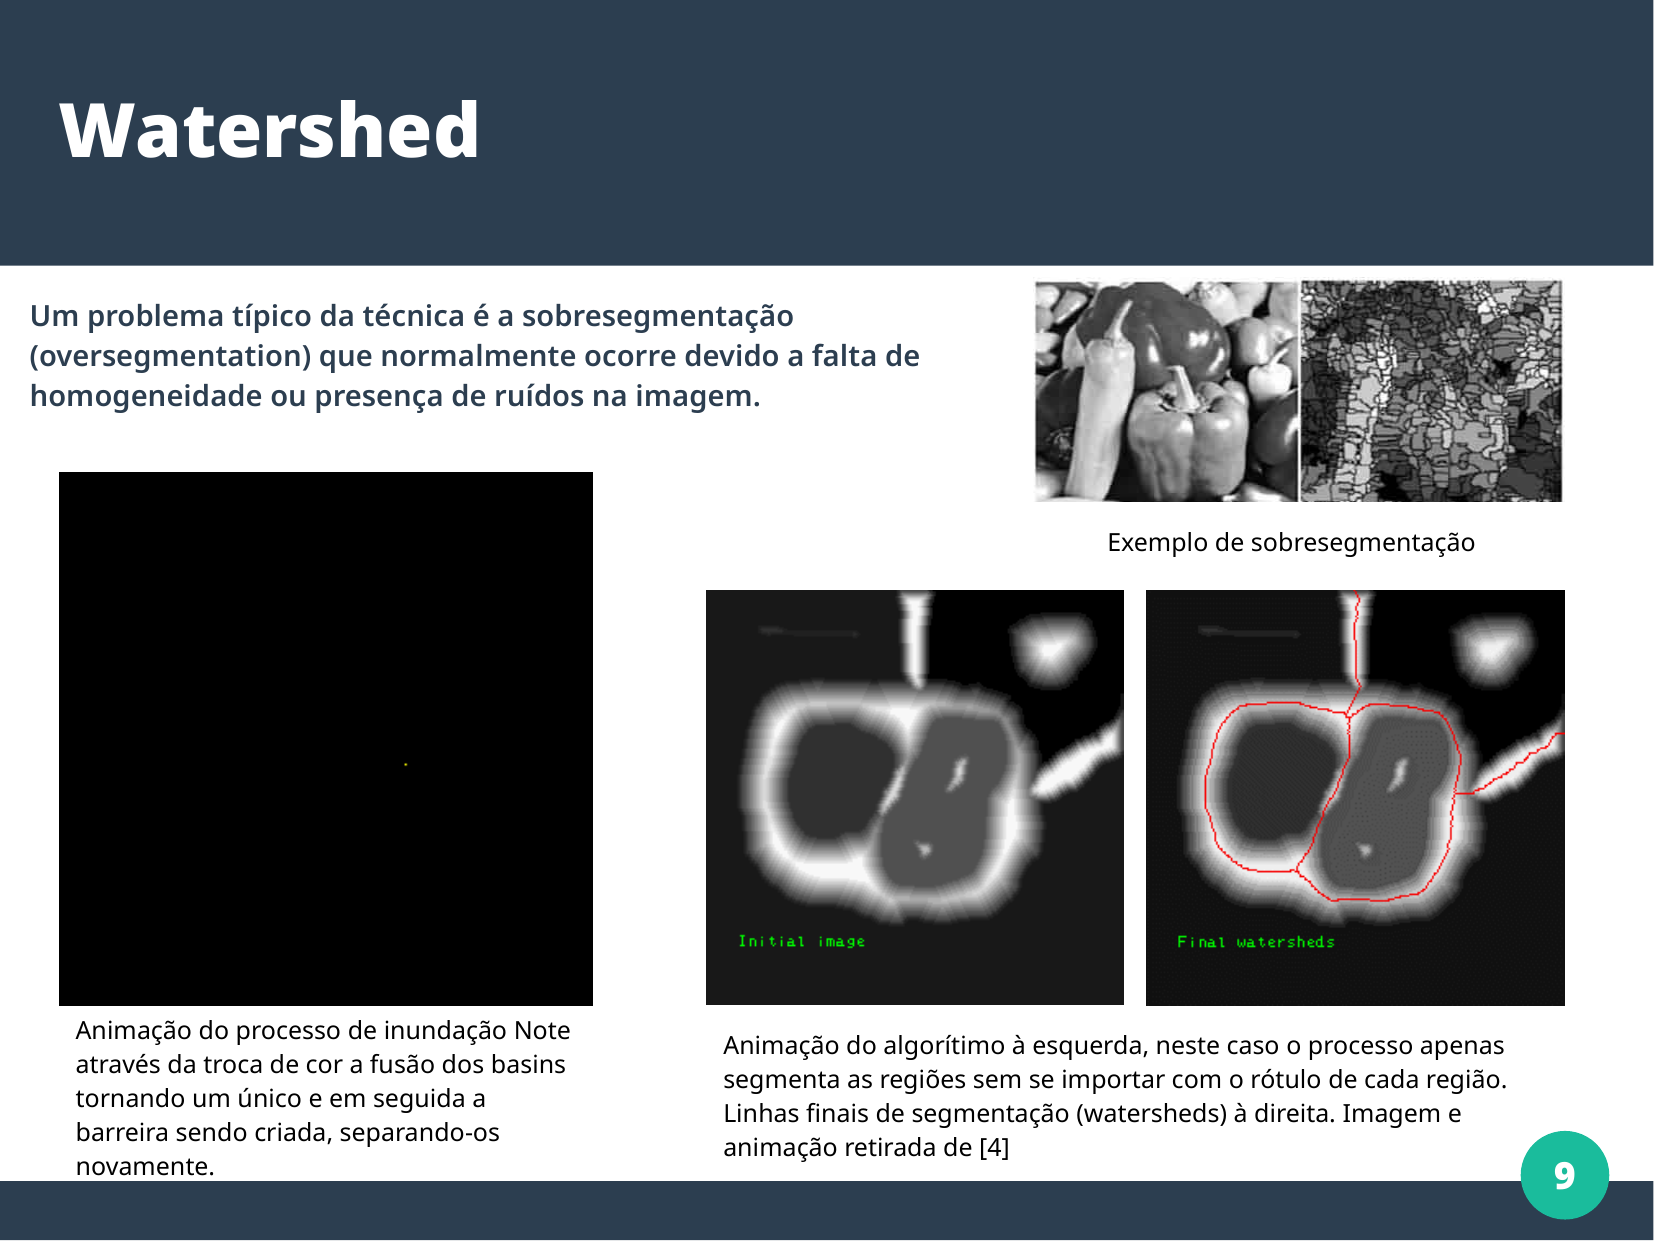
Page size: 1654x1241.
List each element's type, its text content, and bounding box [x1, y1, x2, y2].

list Um problema típico da técnica é a sobresegmentação (oversegmentation) que normalmente ocorre devido a falta de homogeneidade ou presença de ruídos na imagem. [29, 295, 1004, 443]
picture [1033, 277, 1565, 502]
text_box Animação do processo de inundação Note através da troca de cor a fusão dos basins tornando um único e em seguida a barreira sendo criada, separando-os novamente. [60, 1005, 593, 1197]
text_box Animação do algorítimo à esquerda, neste caso o processo apenas segmenta as regiões sem se importar com o rótulo de cada região. Linhas finais de segmentação (watersheds) à direita. Imagem e animação retirada de [4] [708, 1020, 1565, 1211]
text_box Exemplo de sobresegmentação [1092, 516, 1536, 562]
picture [1146, 590, 1565, 1006]
title Watershed [59, 49, 1595, 207]
picture [706, 590, 1124, 1005]
picture [59, 472, 593, 1006]
